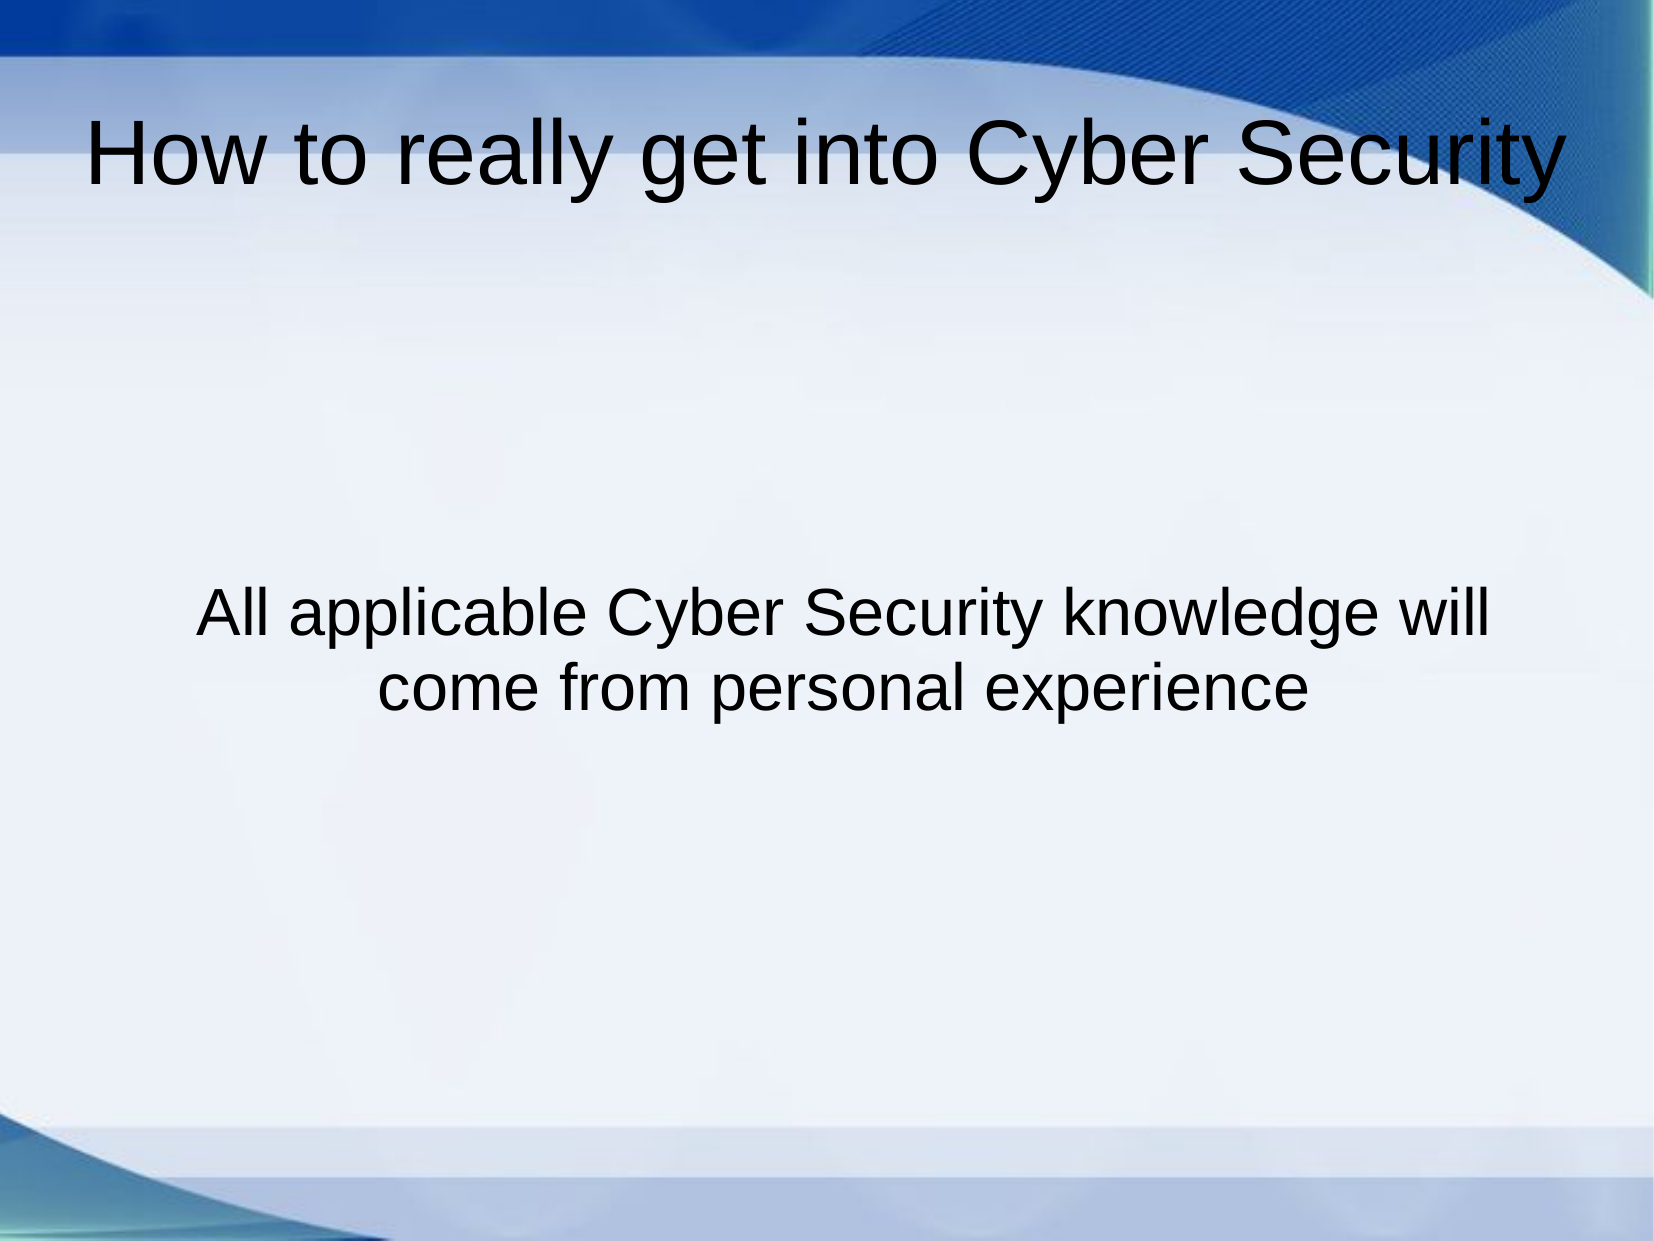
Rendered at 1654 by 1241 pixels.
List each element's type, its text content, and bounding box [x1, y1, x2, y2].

picture [0, 0, 1654, 1241]
title How to really get into Cyber Security [82, 49, 1571, 257]
subtitle All applicable Cyber Security knowledge will come from personal experience [82, 290, 1571, 1010]
